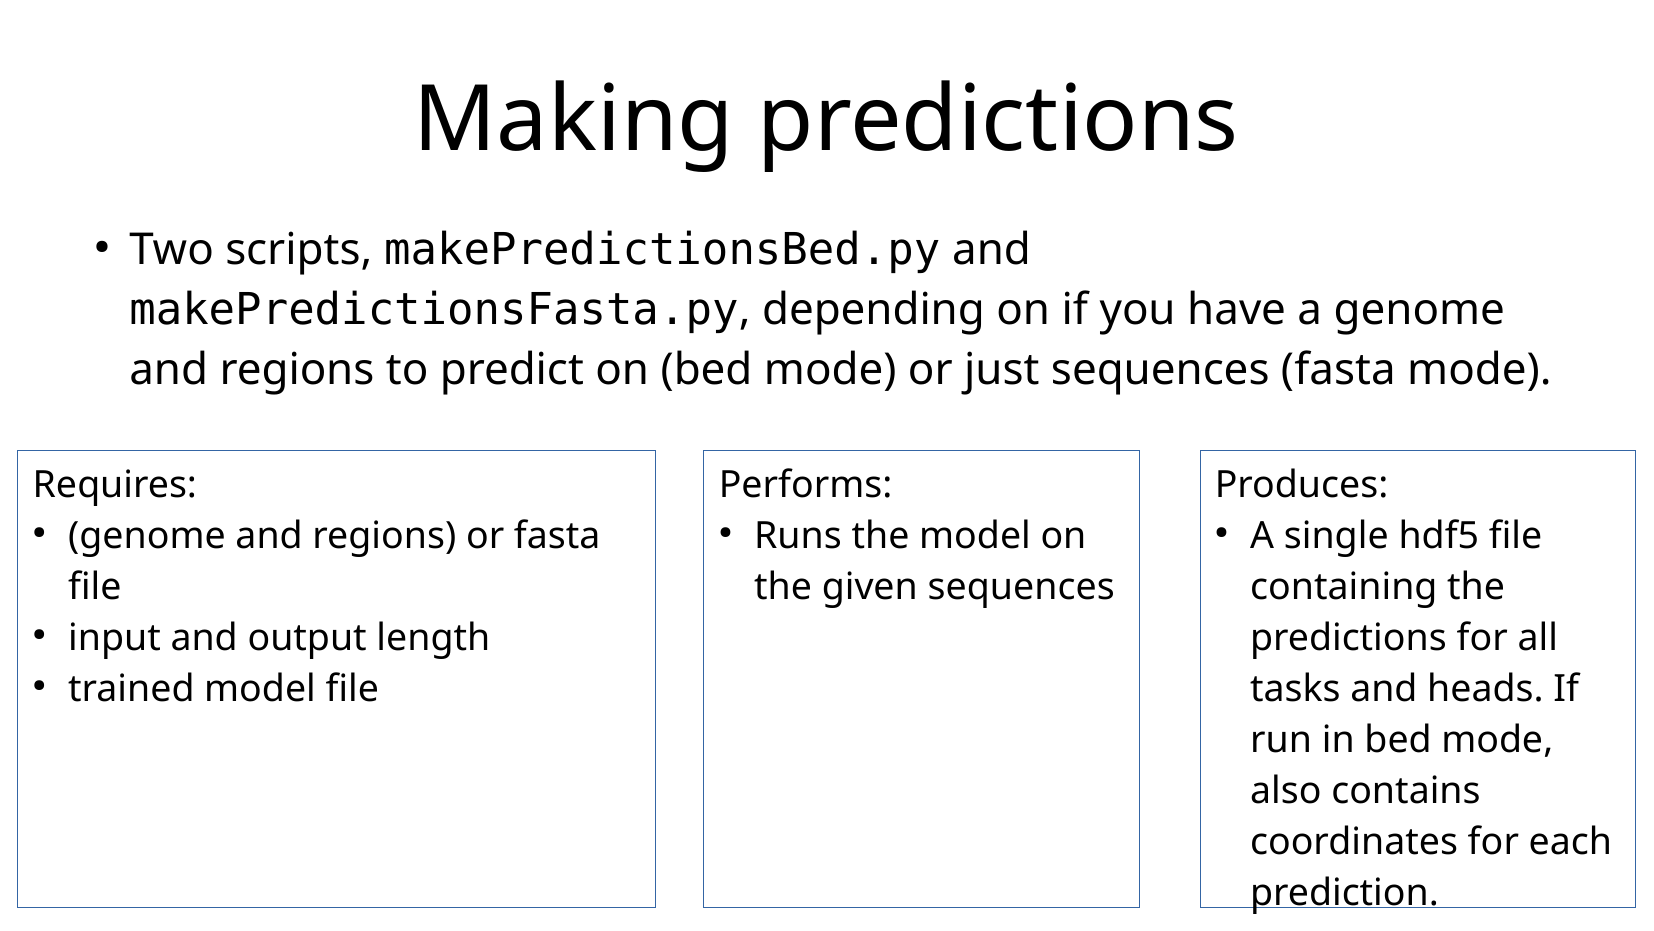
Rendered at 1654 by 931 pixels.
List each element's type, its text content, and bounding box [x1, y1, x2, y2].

text_box Requires: (genome and regions) or fasta file input and output length trained model file [17, 450, 656, 908]
title Making predictions [82, 37, 1571, 193]
text_box Performs: Runs the model on the given sequences [703, 450, 1140, 908]
list Two scripts, makePredictionsBed.py and makePredictionsFasta.py, depending on if you have a genome and regions to predict on (bed mode) or just sequences (fasta mode). [82, 217, 1571, 451]
text_box Produces: A single hdf5 file containing the predictions for all tasks and heads. If run in bed mode, also contains coordinates for each prediction. [1200, 450, 1636, 908]
